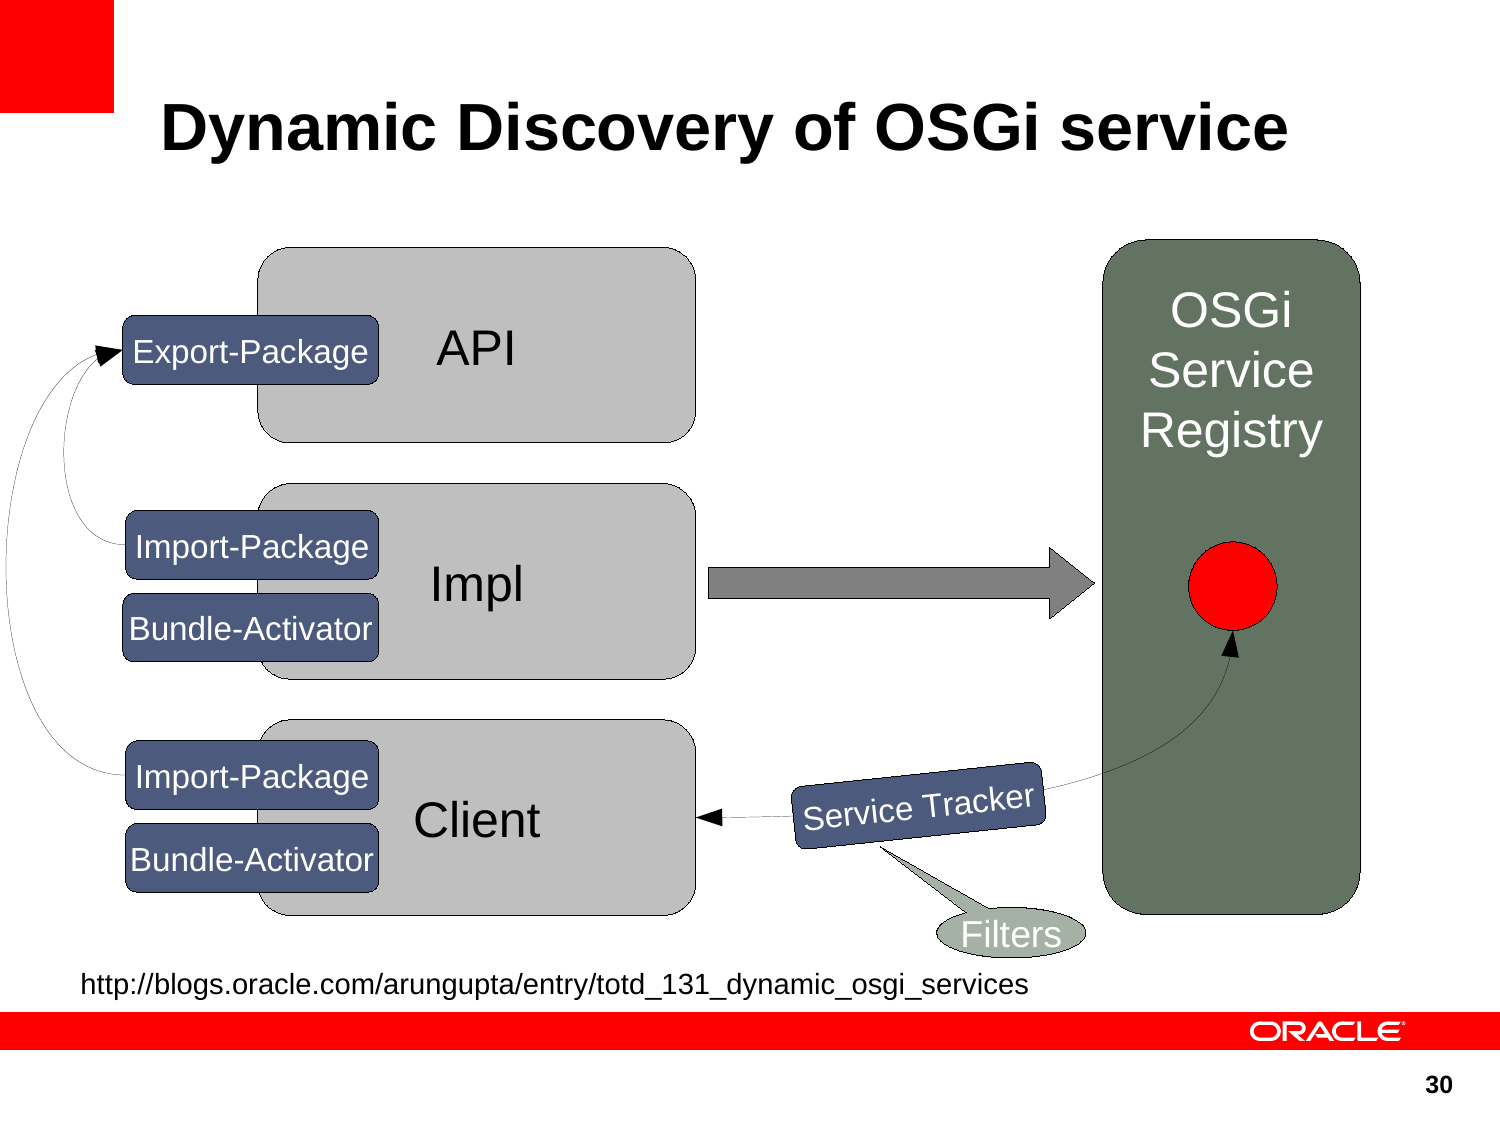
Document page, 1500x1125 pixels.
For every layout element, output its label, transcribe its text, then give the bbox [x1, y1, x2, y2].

title Dynamic Discovery of OSGi service [145, 42, 1390, 213]
picture [0, 1012, 1500, 1050]
text_box API [257, 247, 696, 443]
text_box [1188, 541, 1278, 631]
text_box Client [257, 719, 696, 916]
text_box Import-Package [125, 510, 379, 580]
text_box Service Tracker [791, 762, 1046, 849]
text_box Impl [257, 483, 696, 680]
text_box Bundle-Activator [125, 823, 379, 893]
text_box http://blogs.oracle.com/arungupta/entry/totd_131_dynamic_osgi_services [0, 965, 1116, 1007]
text_box Export-Package [122, 315, 379, 385]
text_box Bundle-Activator [122, 593, 379, 662]
picture [0, 0, 114, 113]
text_box [708, 547, 1095, 619]
text_box Import-Package [125, 740, 379, 810]
text_box OSGi Service Registry [1102, 239, 1361, 915]
text_box Filters [880, 846, 1086, 958]
